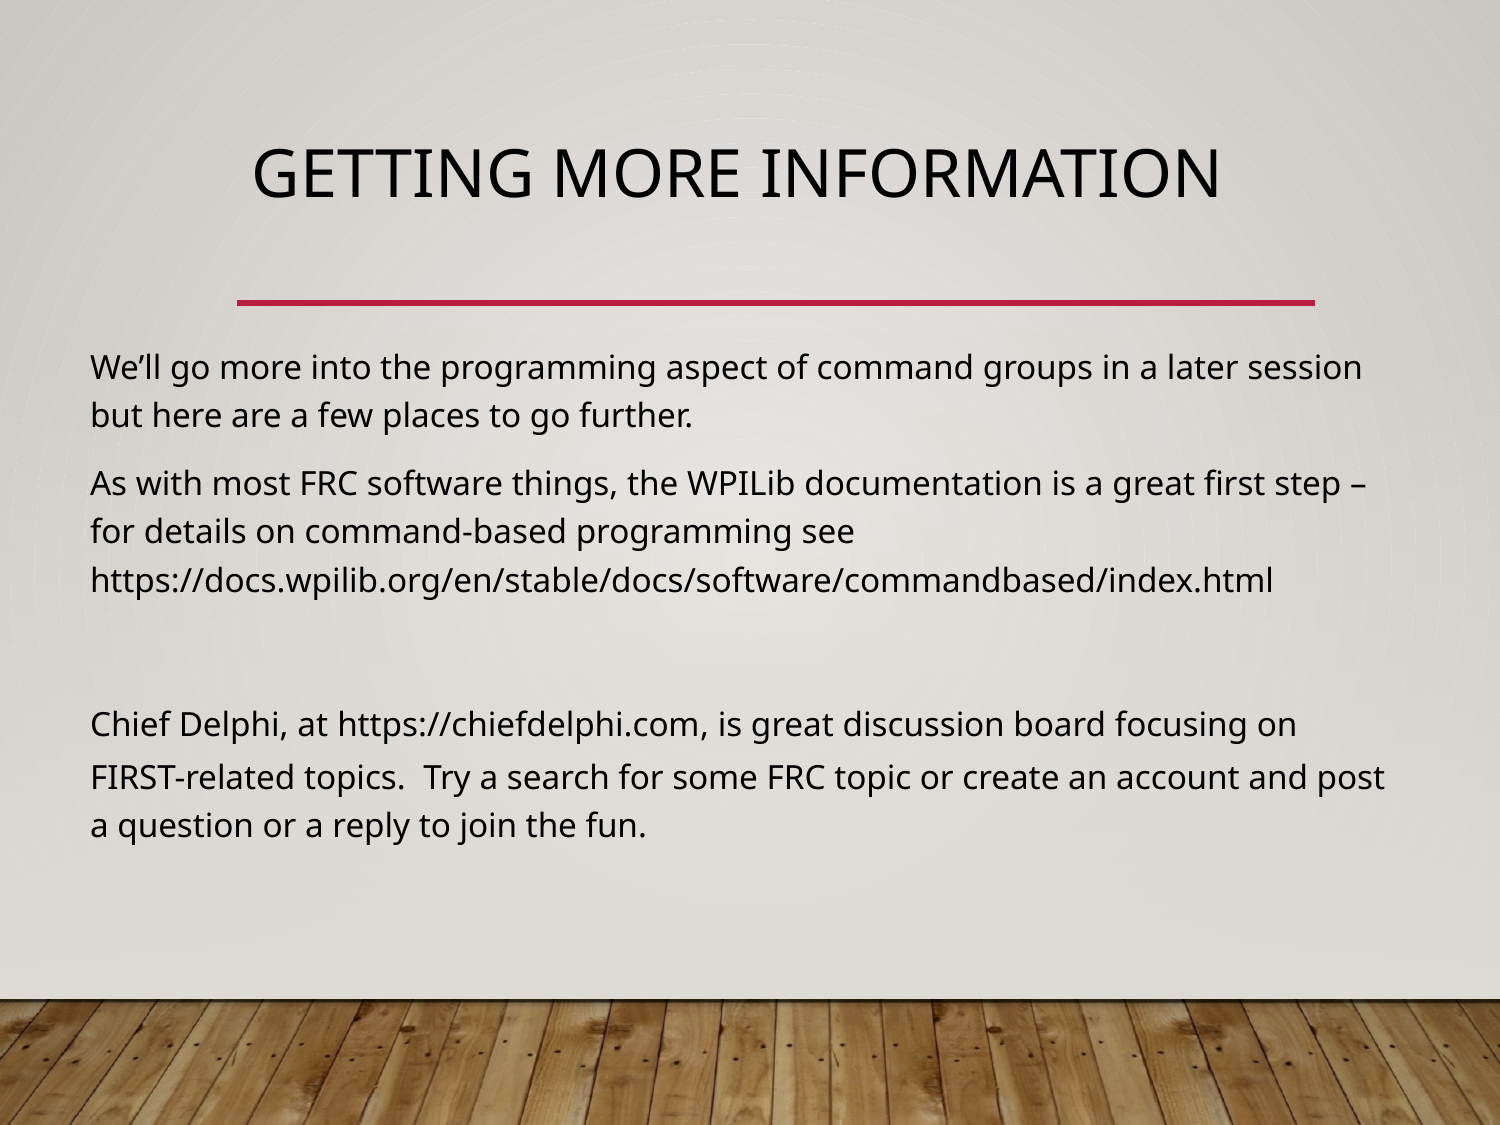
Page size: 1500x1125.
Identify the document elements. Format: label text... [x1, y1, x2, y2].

title Getting more information [236, 131, 1315, 305]
list We’ll go more into the programming aspect of command groups in a later session but here are a few places to go further. As with most FRC software things, the WPILib documentation is a great first step – for details on command-based programming see https://docs.wpilib.org/en/stable/docs/software/commandbased/index.html Chief Delphi, at https://chiefdelphi.com, is great discussion board focusing on FIRST-related topics. Try a search for some FRC topic or create an account and post a question or a reply to join the fun. [75, 330, 1411, 897]
picture [0, 999, 1500, 1125]
